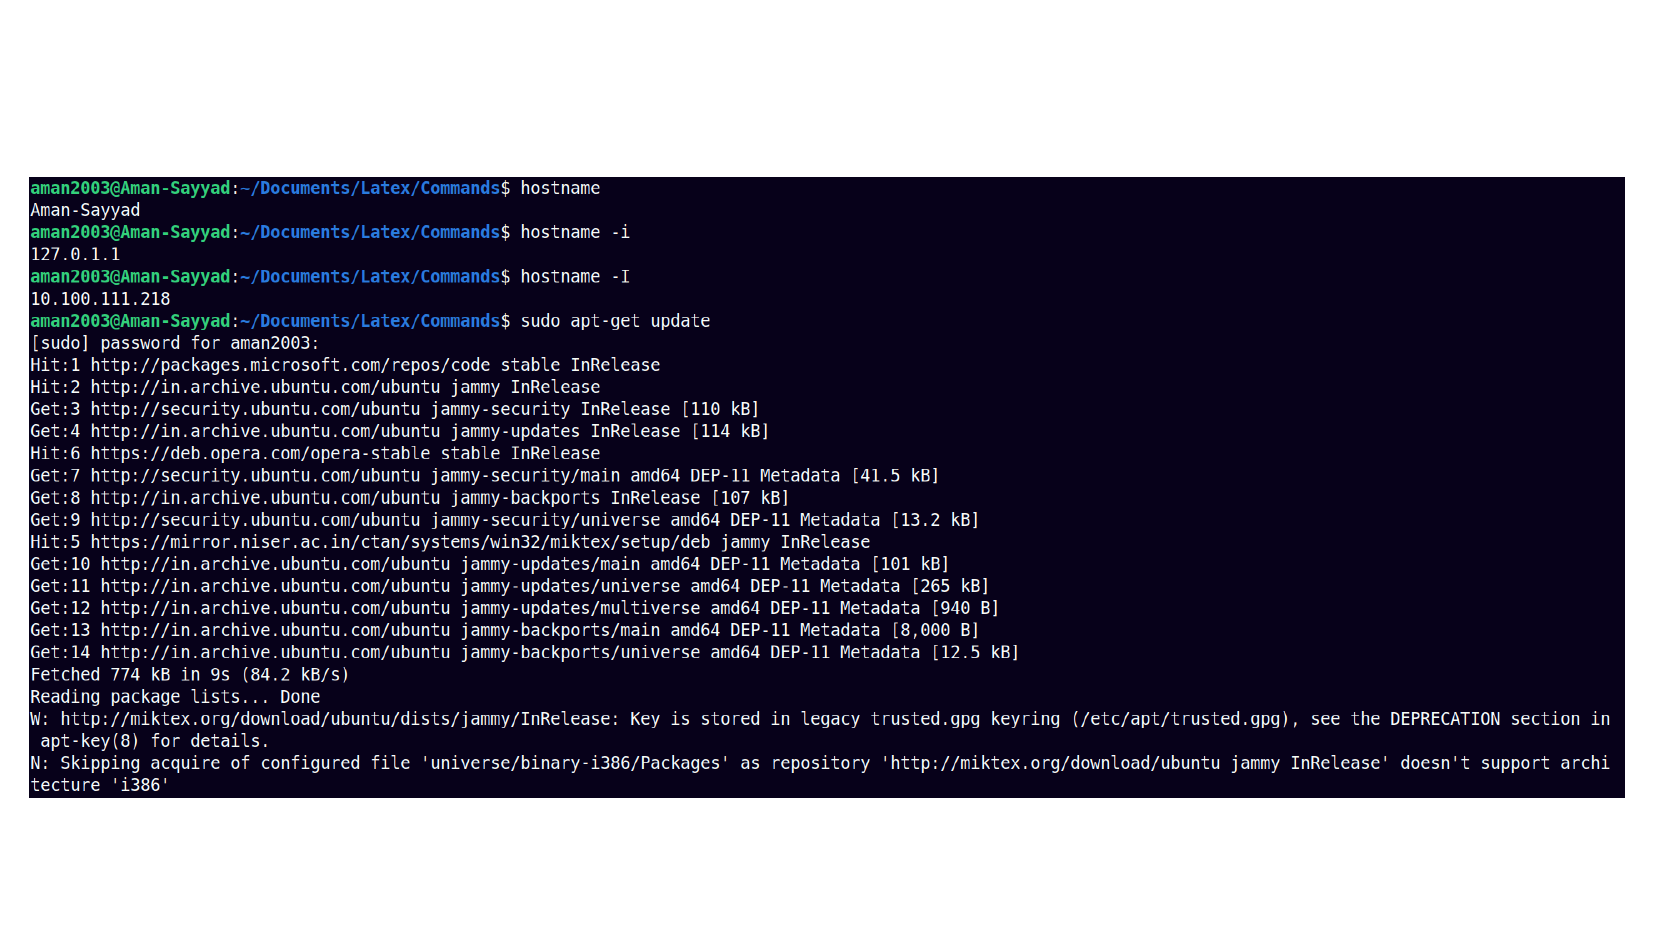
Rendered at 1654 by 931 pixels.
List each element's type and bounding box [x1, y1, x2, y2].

picture [29, 177, 1625, 798]
